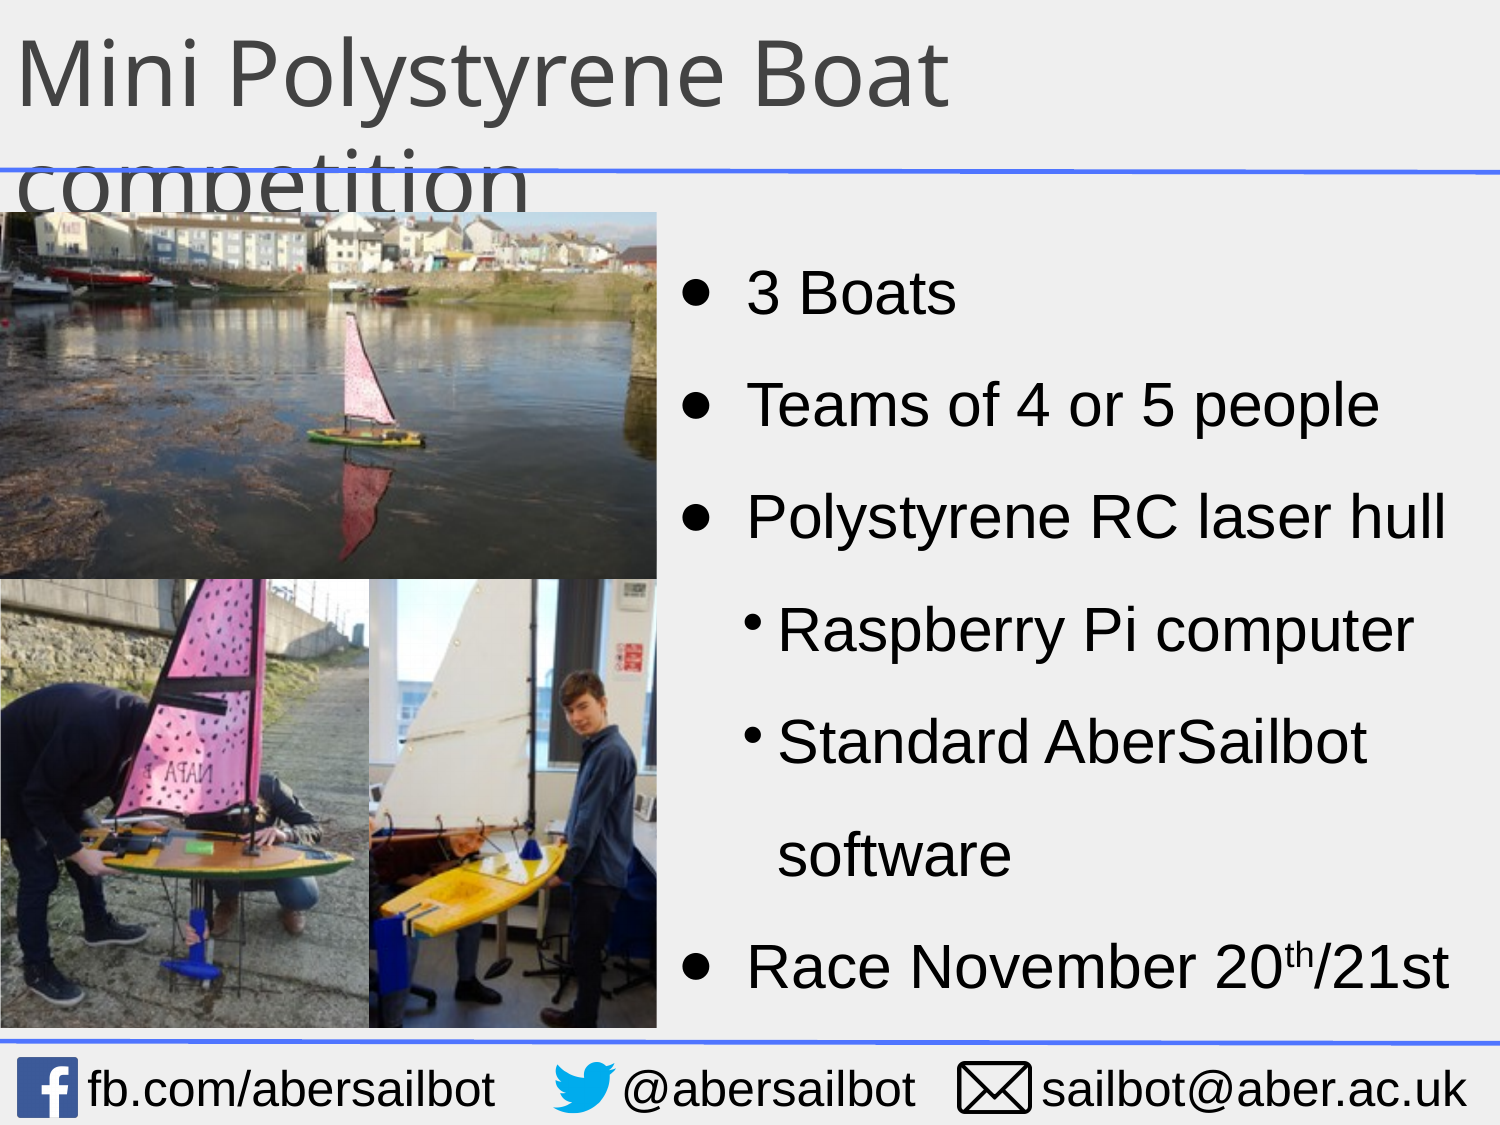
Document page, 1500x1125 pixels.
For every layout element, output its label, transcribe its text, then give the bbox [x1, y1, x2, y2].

text_box Mini Polystyrene Boat competition [524, 174, 1500, 182]
text_box fb.com/abersailbot @abersailbot sailbot@aber.ac.uk [0, 1044, 1500, 1125]
text_box 3 Boats Teams of 4 or 5 people Polystyrene RC laser hull Raspberry Pi computer Standard AberSailbot software Race November 20th/21st [656, 199, 1500, 892]
text_box Mini Polystyrene Boat competition [0, 0, 1500, 169]
picture [957, 1061, 1032, 1115]
picture [553, 1056, 616, 1119]
picture [0, 212, 657, 1028]
picture [16, 1056, 79, 1119]
